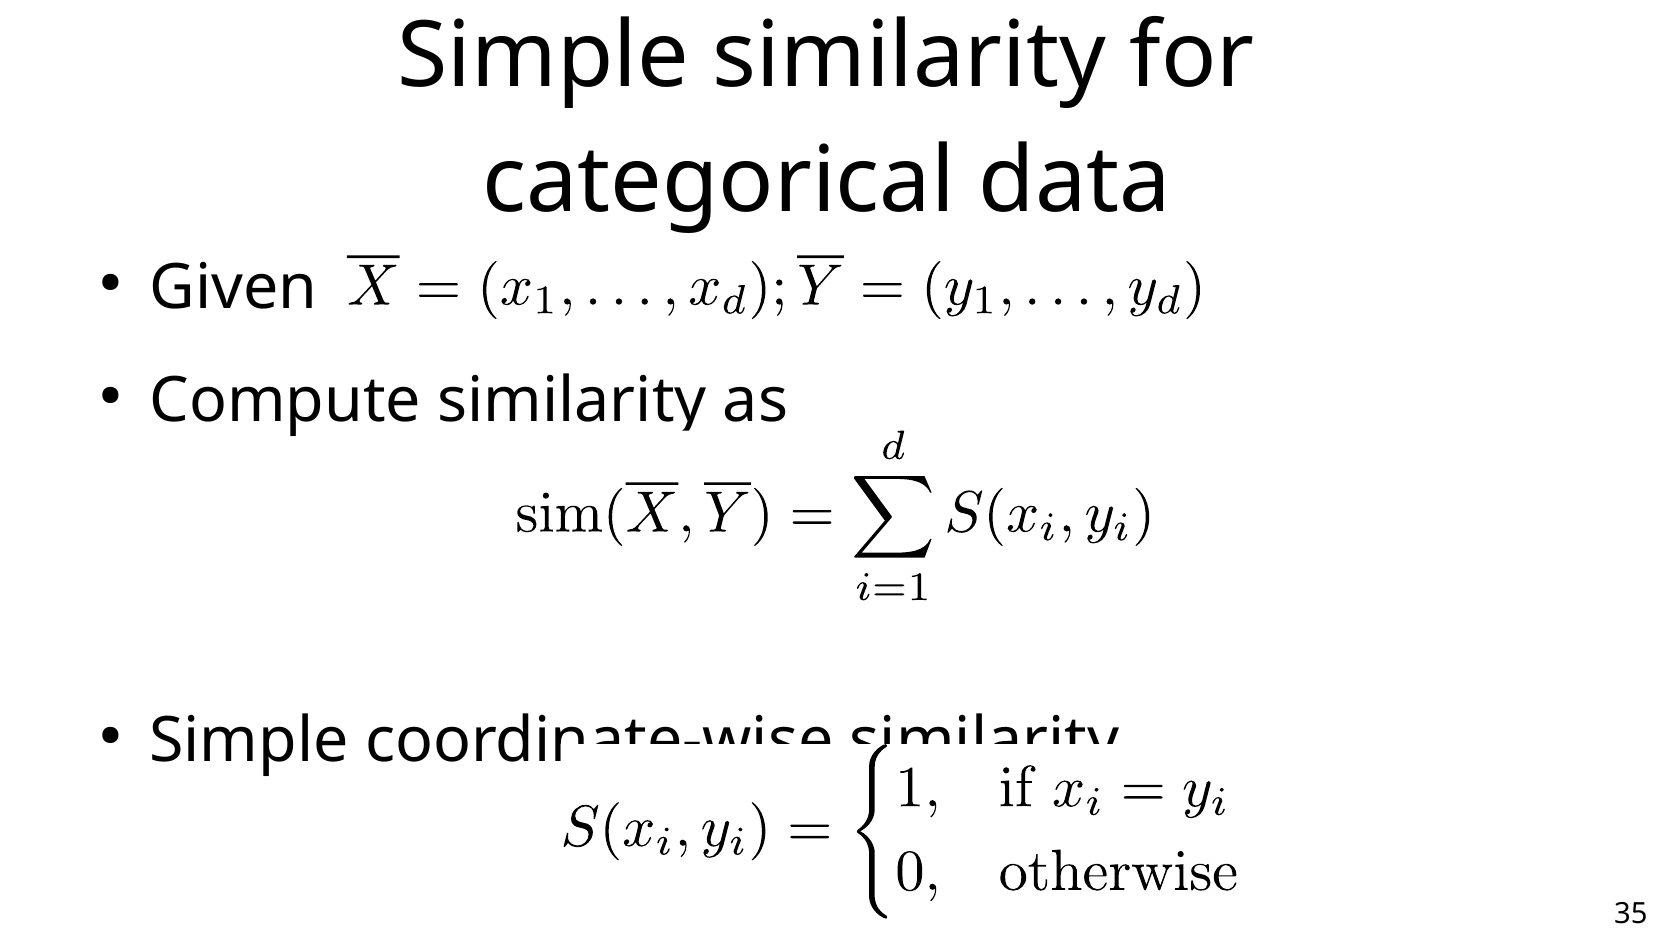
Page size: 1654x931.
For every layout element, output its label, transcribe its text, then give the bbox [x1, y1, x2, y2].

text_box [560, 744, 1239, 919]
title Simple similarity for categorical data [82, 1, 1571, 226]
text_box [515, 430, 1156, 601]
list Given Compute similarity as Simple coordinate-wise similarity [82, 241, 1571, 781]
text_box [346, 255, 1206, 320]
